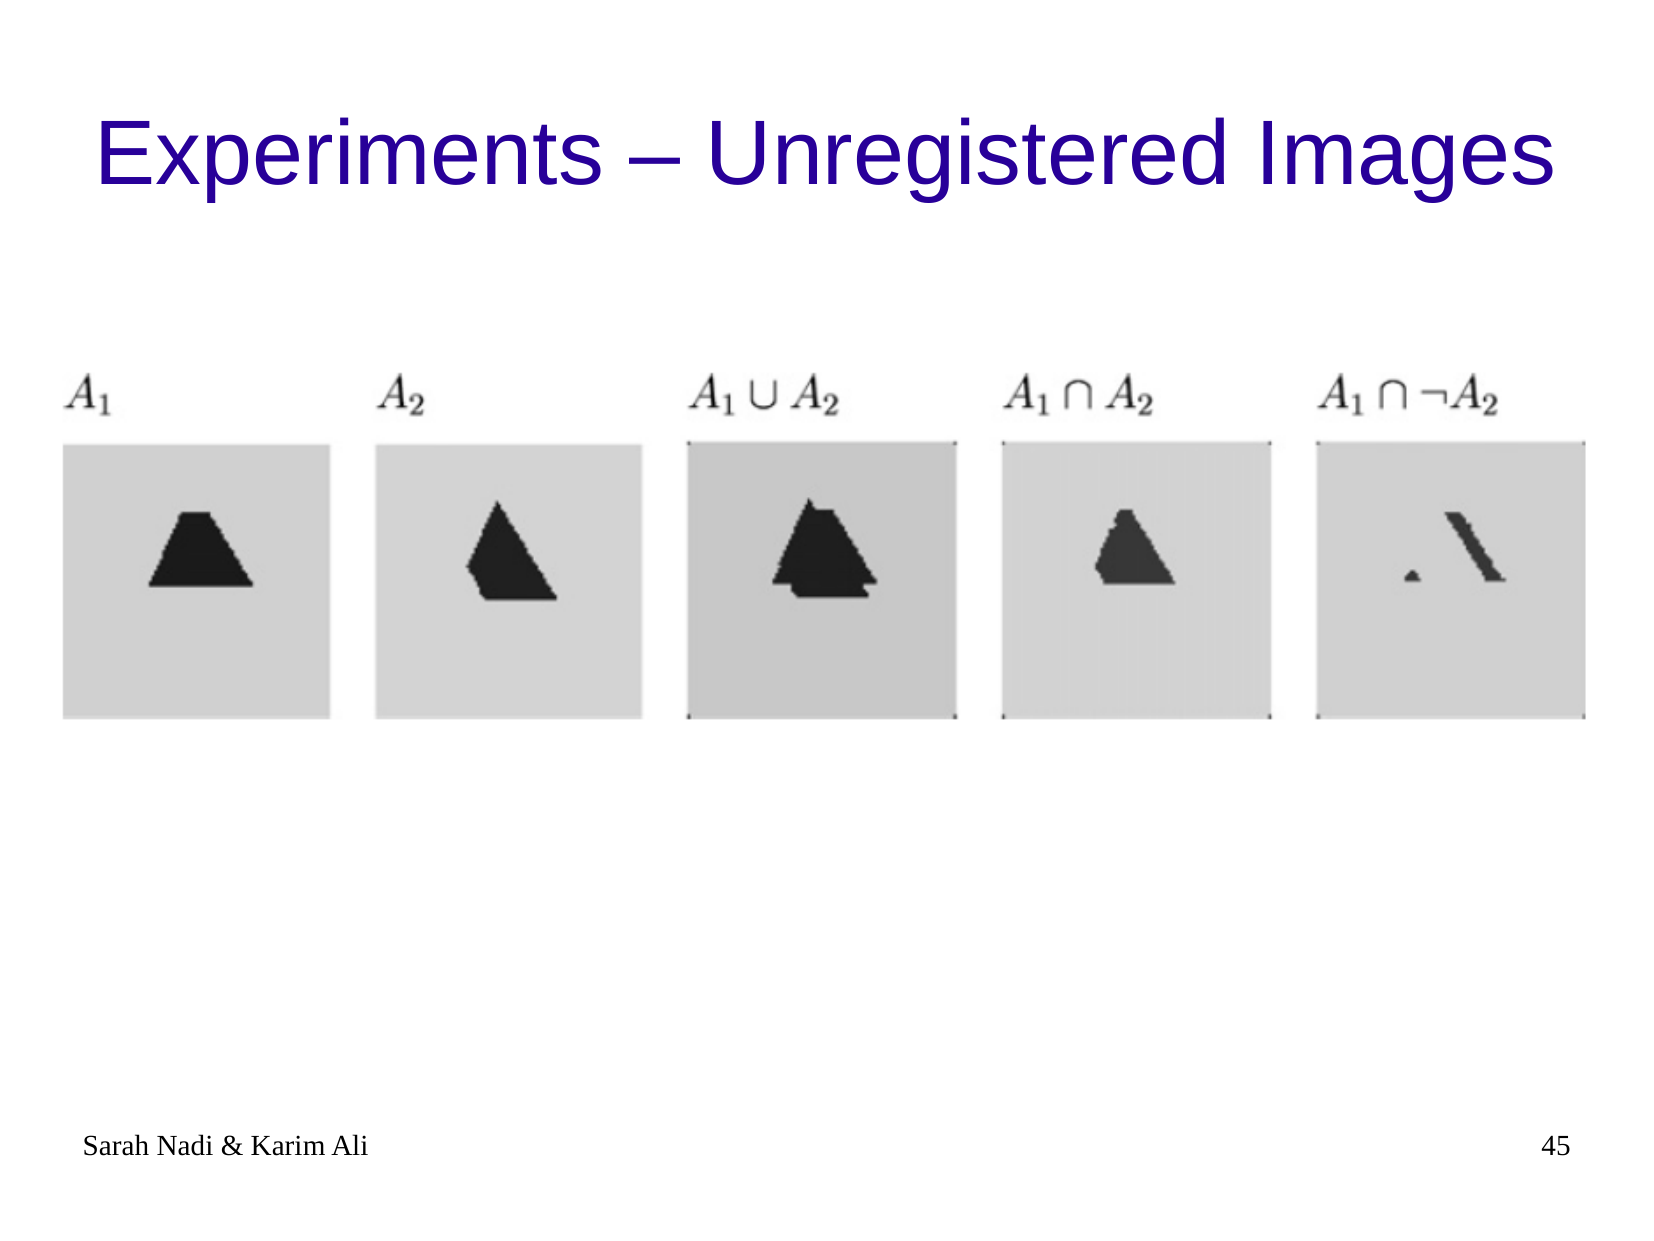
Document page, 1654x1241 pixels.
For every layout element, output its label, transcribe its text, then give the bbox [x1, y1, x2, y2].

title Experiments – Unregistered Images [82, 56, 1571, 250]
picture [44, 359, 1607, 743]
